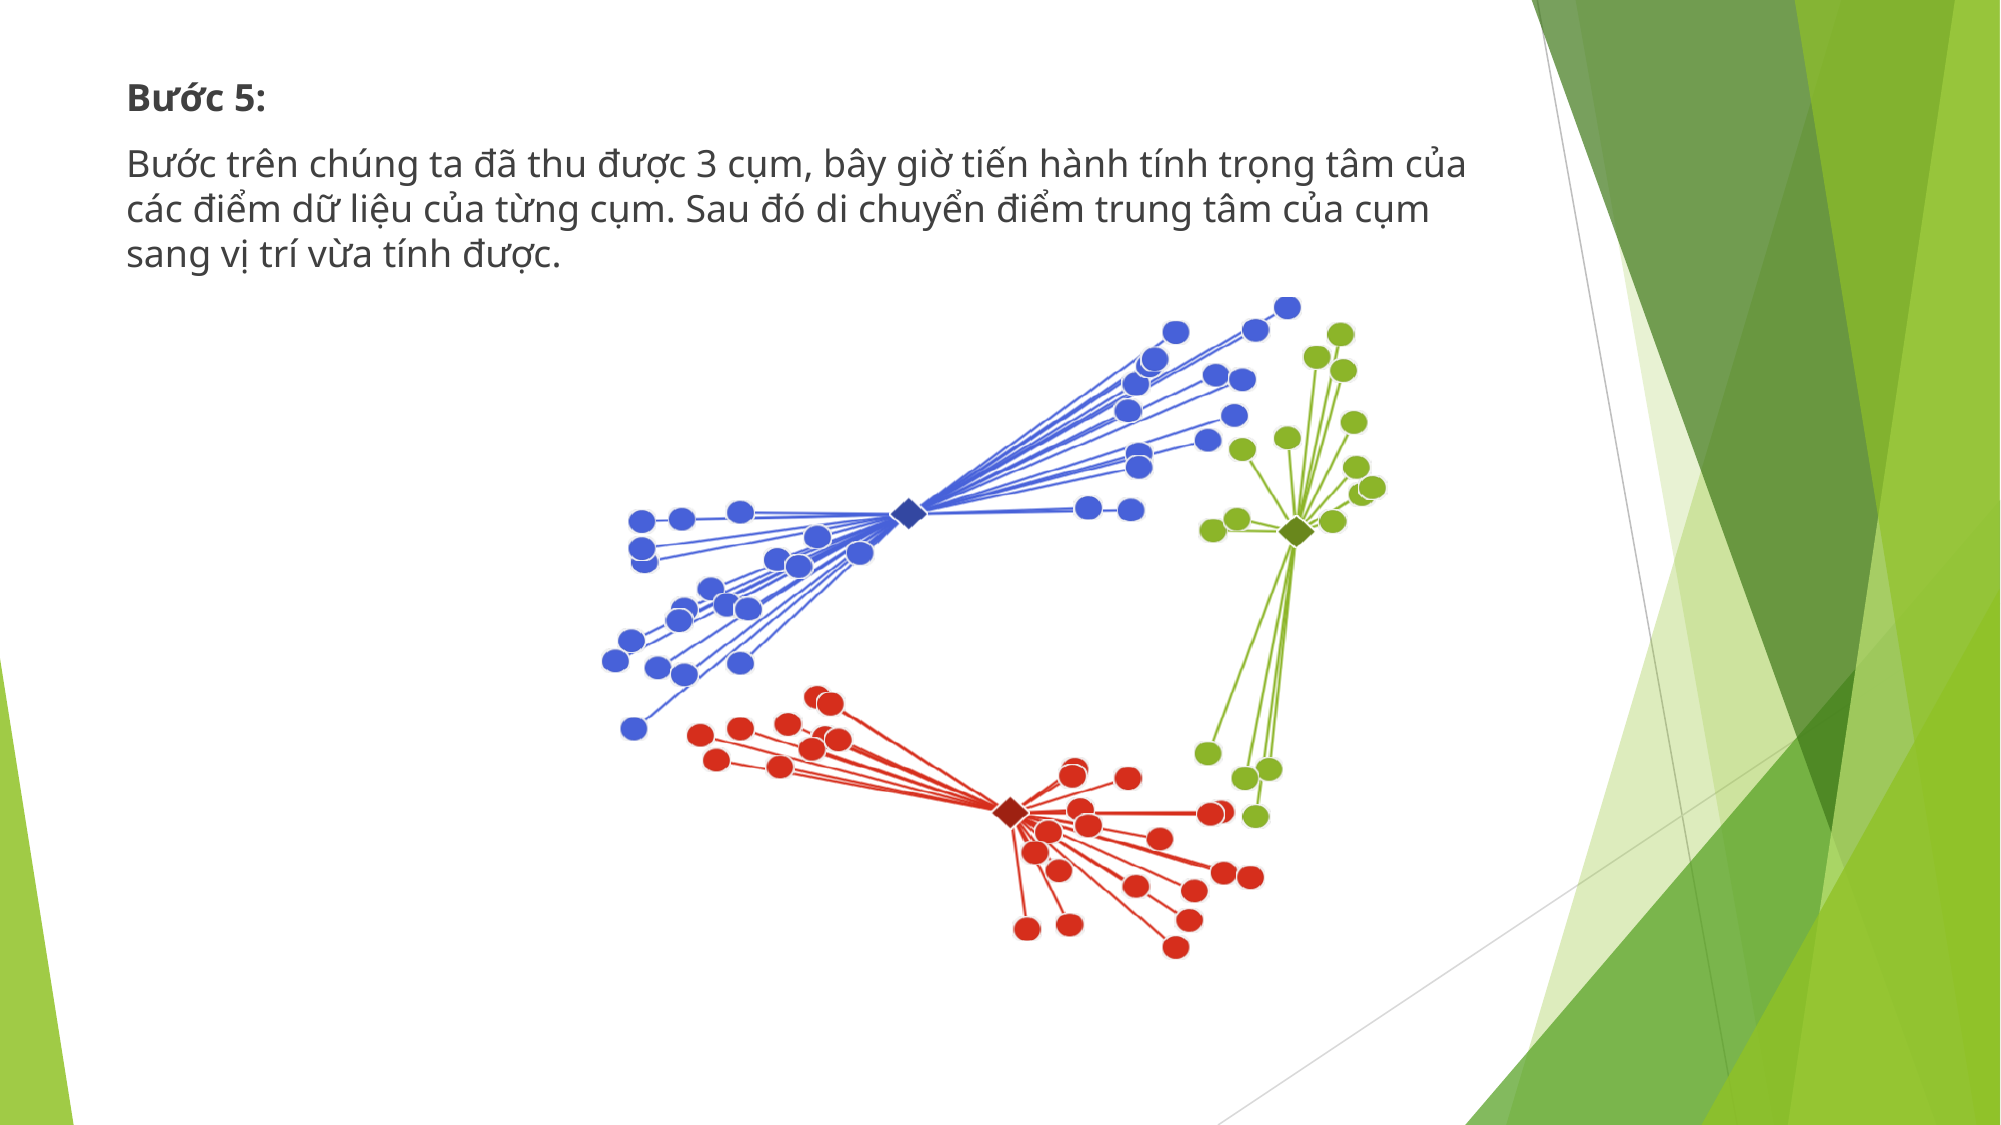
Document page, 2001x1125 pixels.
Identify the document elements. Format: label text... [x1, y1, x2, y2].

picture [599, 297, 1388, 965]
list Bước 5: Bước trên chúng ta đã thu được 3 cụm, bây giờ tiến hành tính trọng tâm của các điểm dữ liệu của từng cụm. Sau đó di chuyển điểm trung tâm của cụm sang vị trí vừa tính được. [111, 66, 1522, 992]
